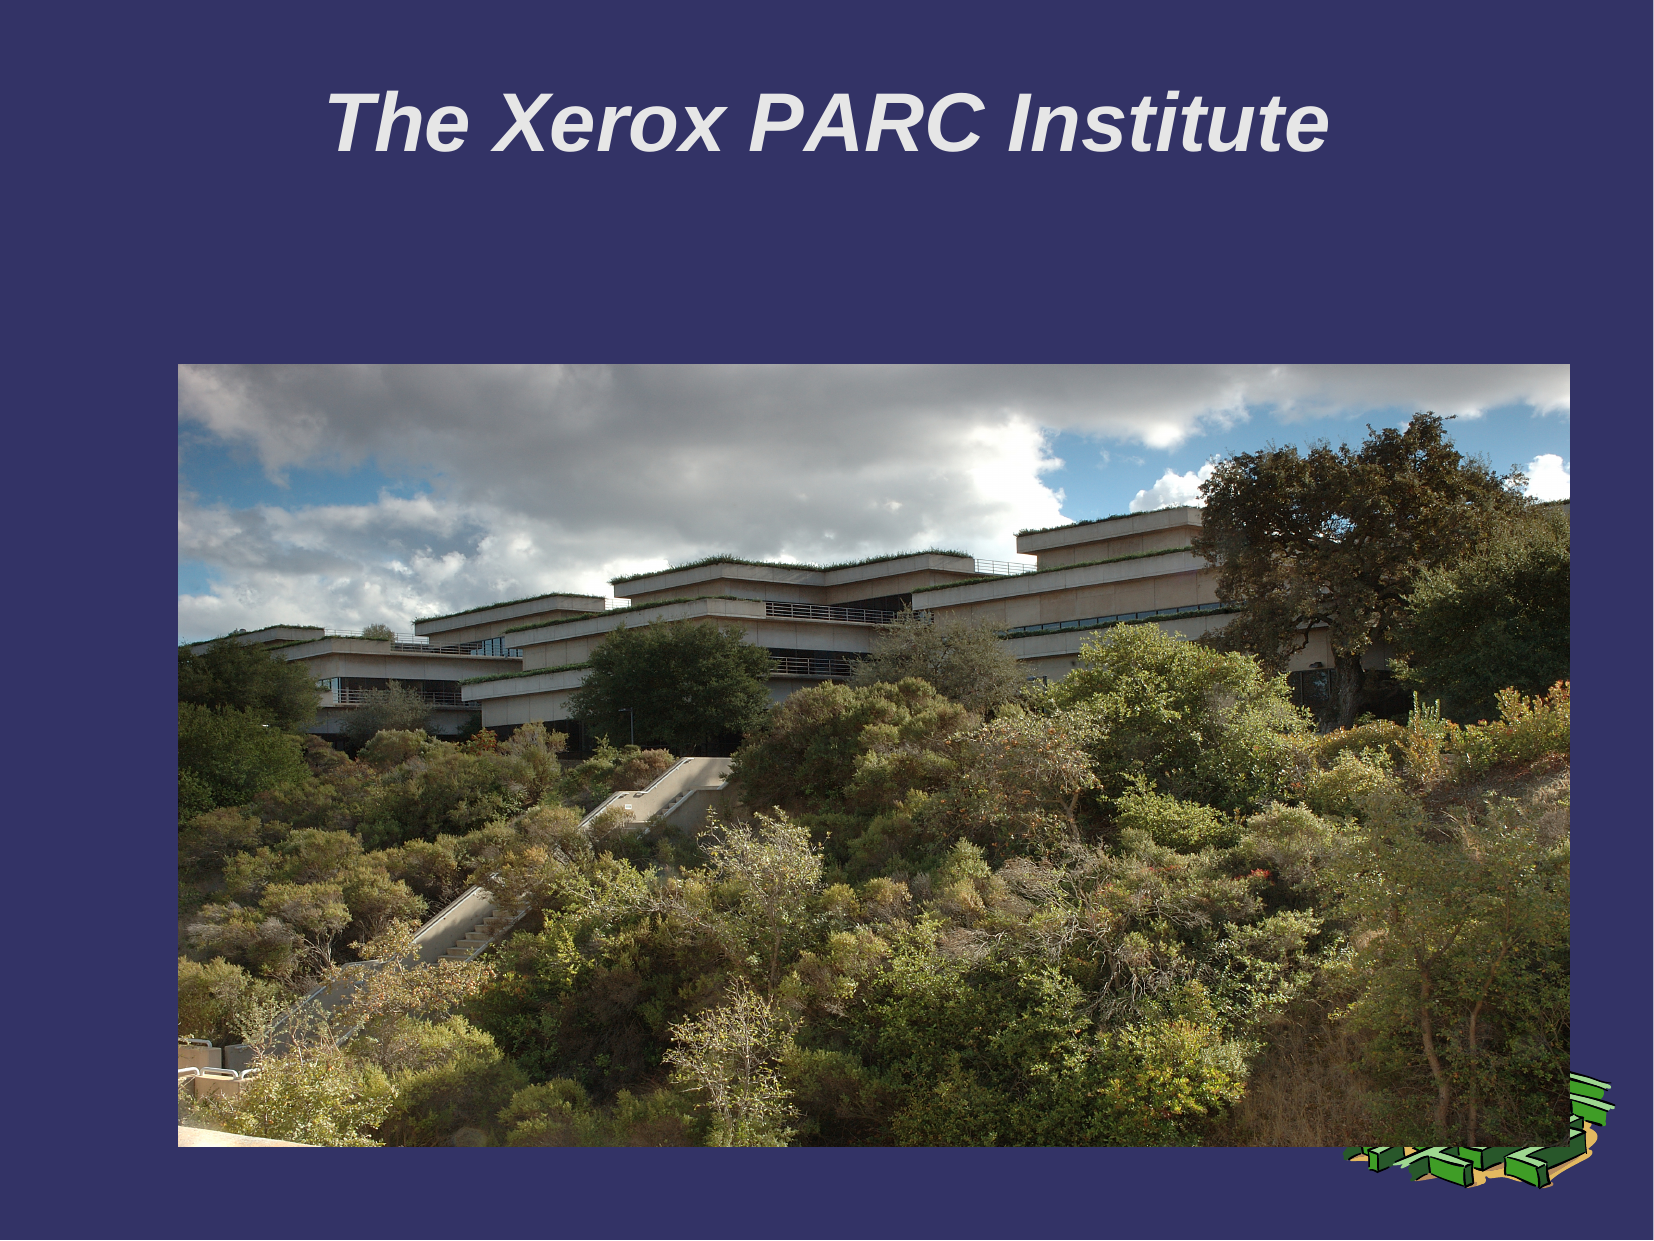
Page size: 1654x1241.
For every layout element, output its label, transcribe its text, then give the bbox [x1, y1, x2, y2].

picture [178, 364, 1570, 1147]
title The Xerox PARC Institute [121, 19, 1534, 227]
